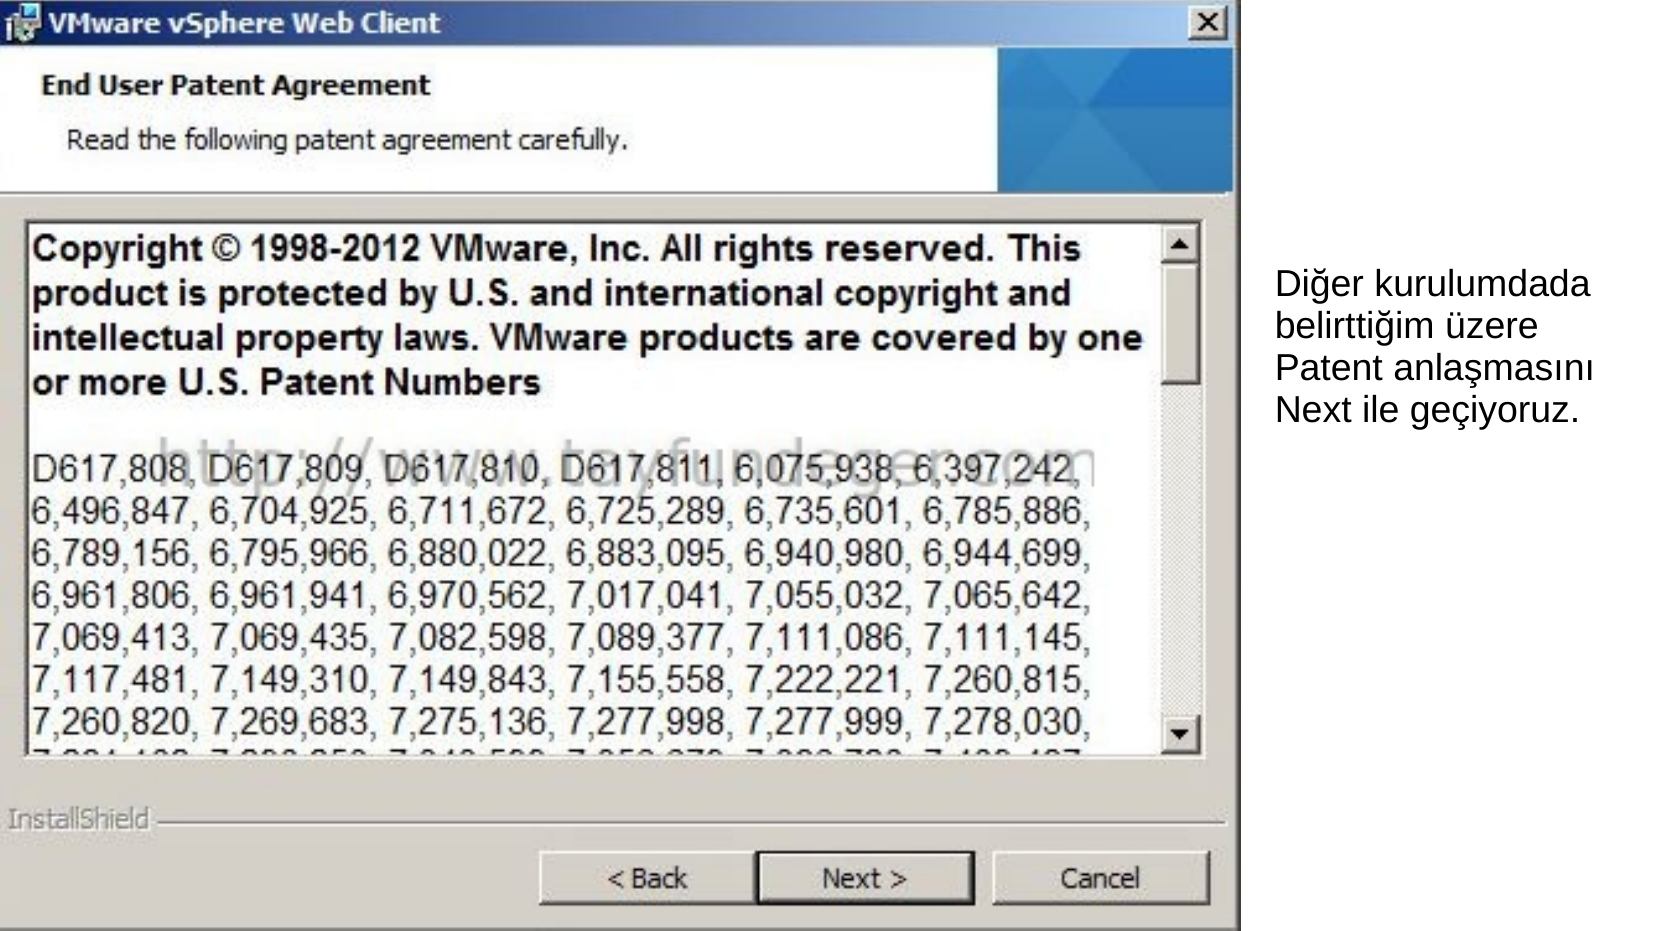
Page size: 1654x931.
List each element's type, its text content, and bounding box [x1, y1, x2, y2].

text_box Diğer kurulumdada belirttiğim üzere Patent anlaşmasını Next ile geçiyoruz. [1260, 255, 1636, 727]
picture [0, 0, 1241, 931]
